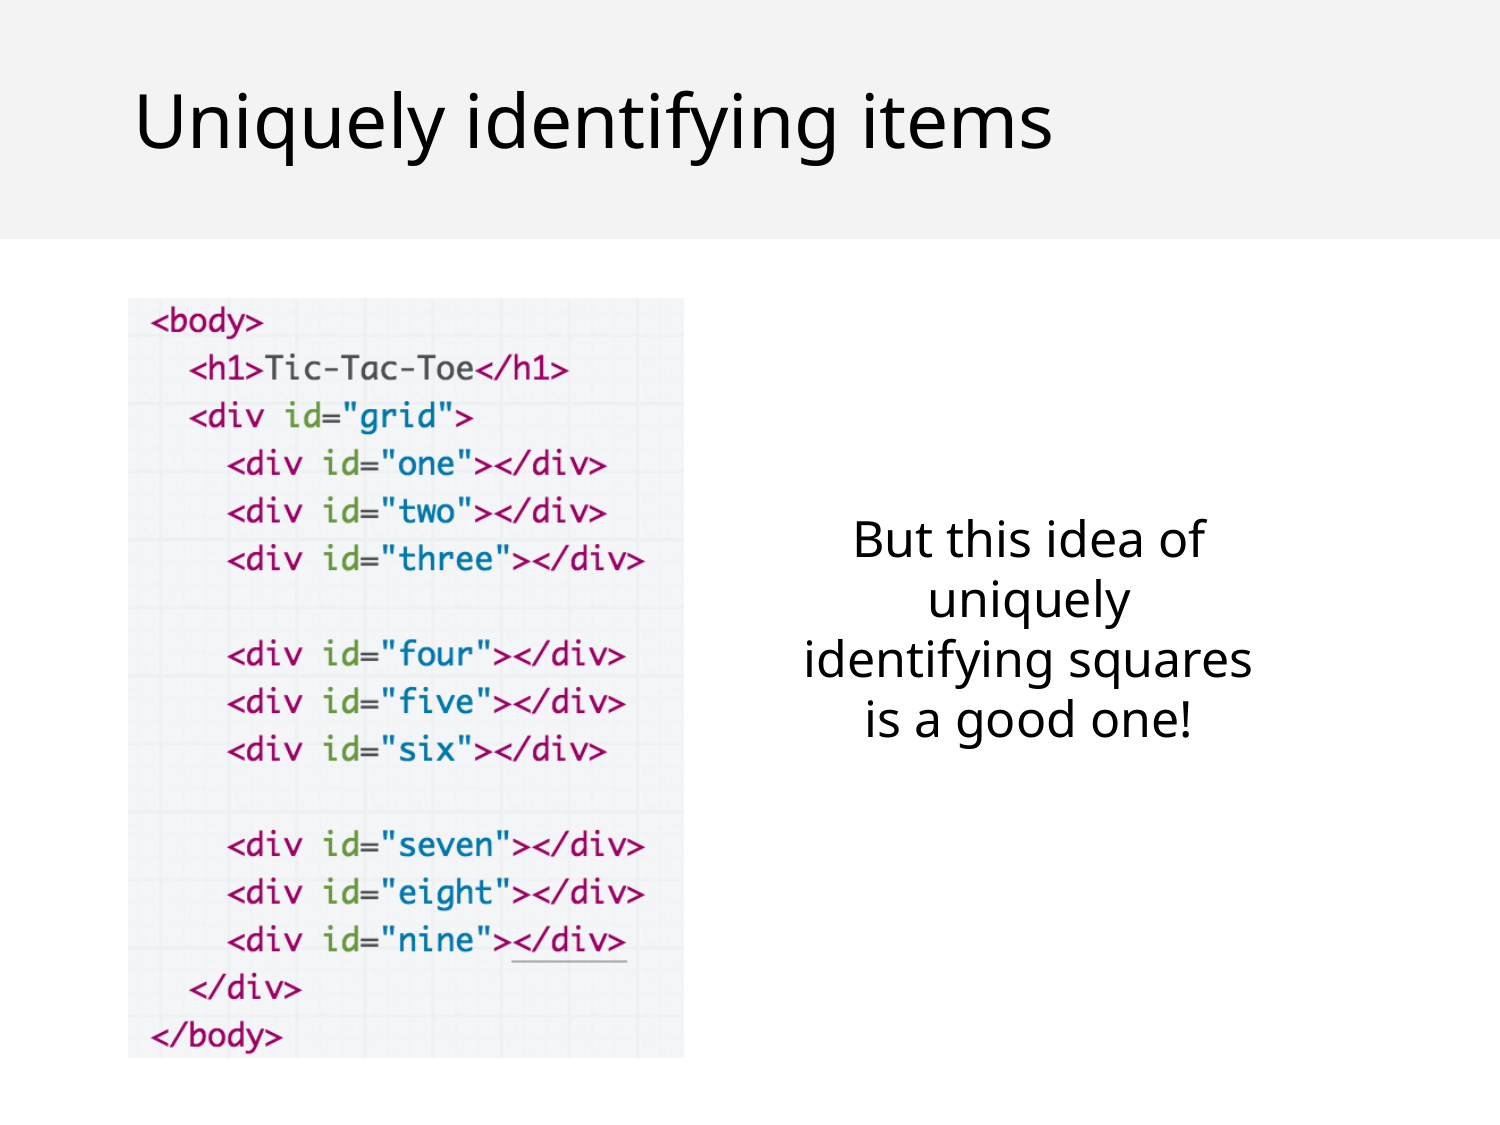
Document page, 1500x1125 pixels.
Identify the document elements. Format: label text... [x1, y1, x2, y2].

text_box But this idea of uniquely identifying squares is a good one! [783, 492, 1274, 919]
title Uniquely identifying items [118, 59, 1362, 185]
picture [128, 298, 684, 1058]
